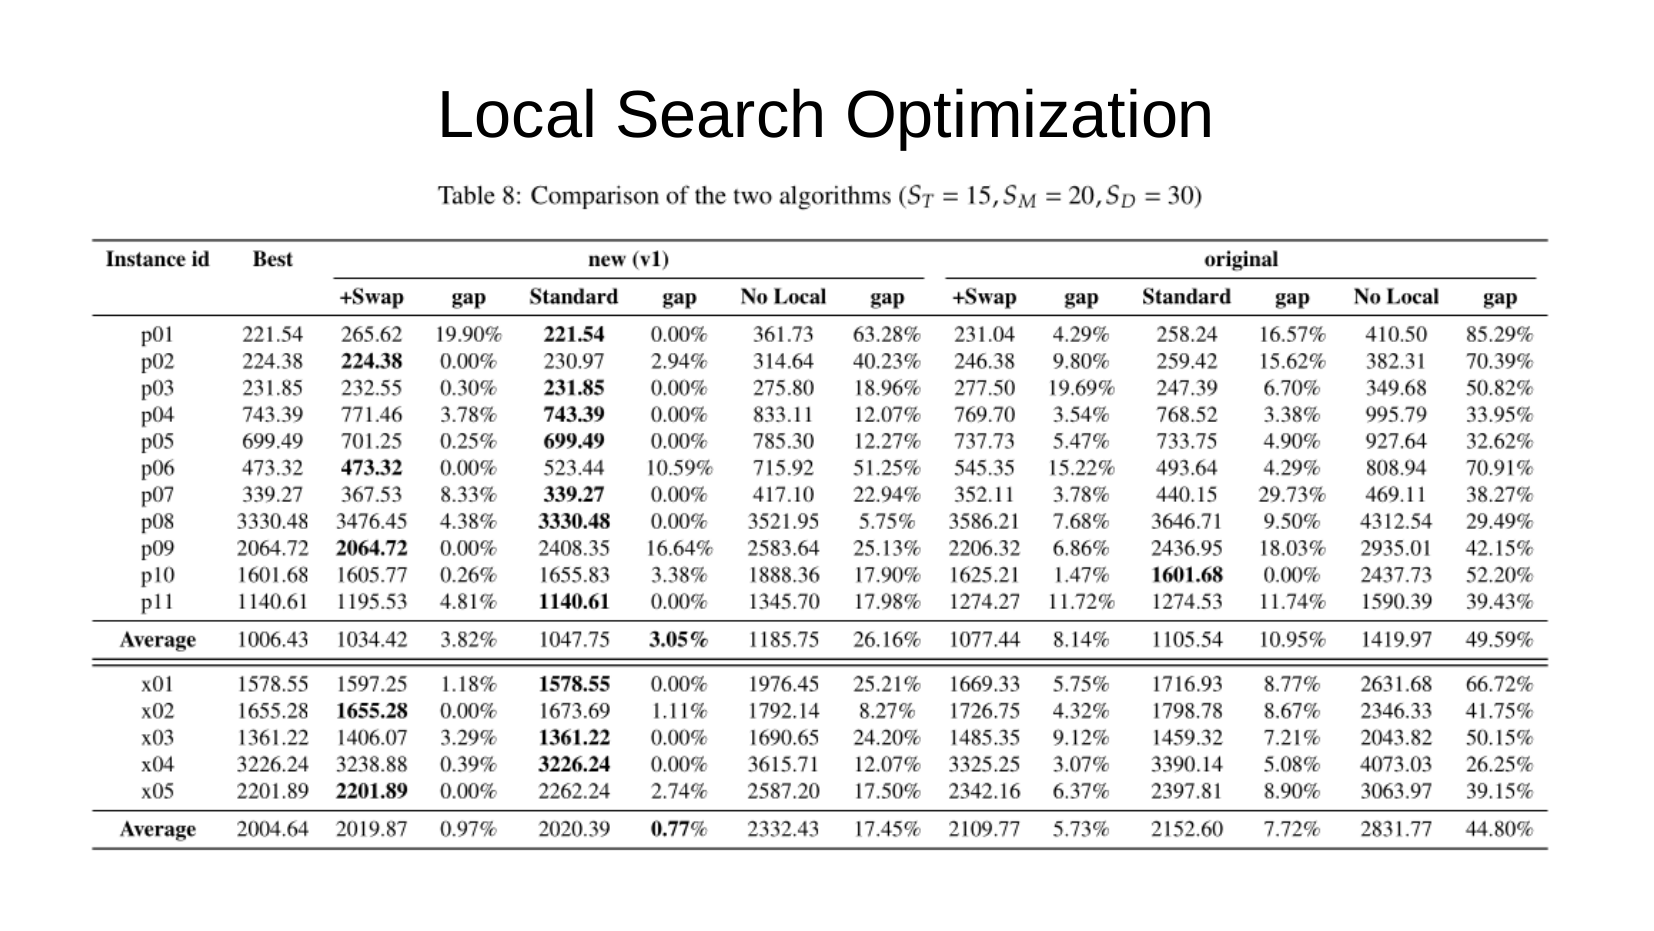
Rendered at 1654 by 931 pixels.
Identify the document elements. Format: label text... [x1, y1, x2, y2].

picture [82, 165, 1560, 863]
title Local Search Optimization [82, 37, 1571, 193]
